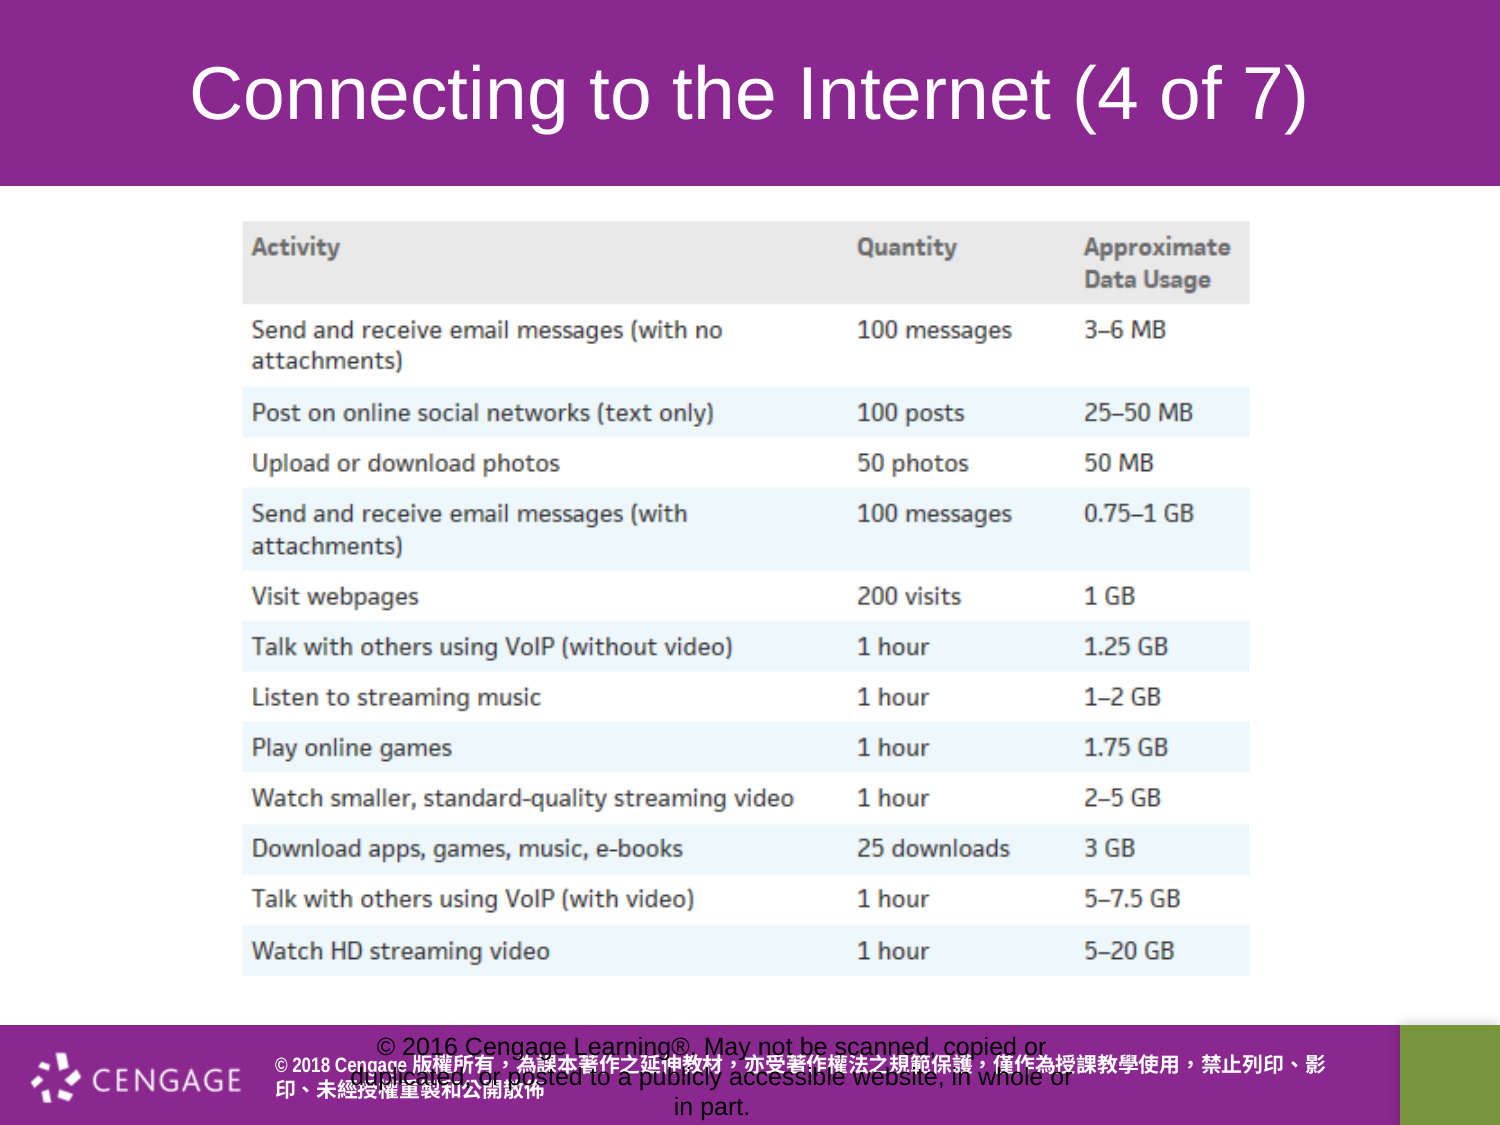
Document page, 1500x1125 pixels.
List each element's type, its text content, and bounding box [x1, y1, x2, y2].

title Connecting to the Internet (4 of 7) [75, 4, 1425, 175]
picture [21, 1043, 246, 1111]
footer © 2016 Cengage Learning®. May not be scanned, copied or duplicated, or posted to a publicly accessible website, in whole or in part. [324, 1045, 1100, 1105]
picture [237, 212, 1250, 976]
